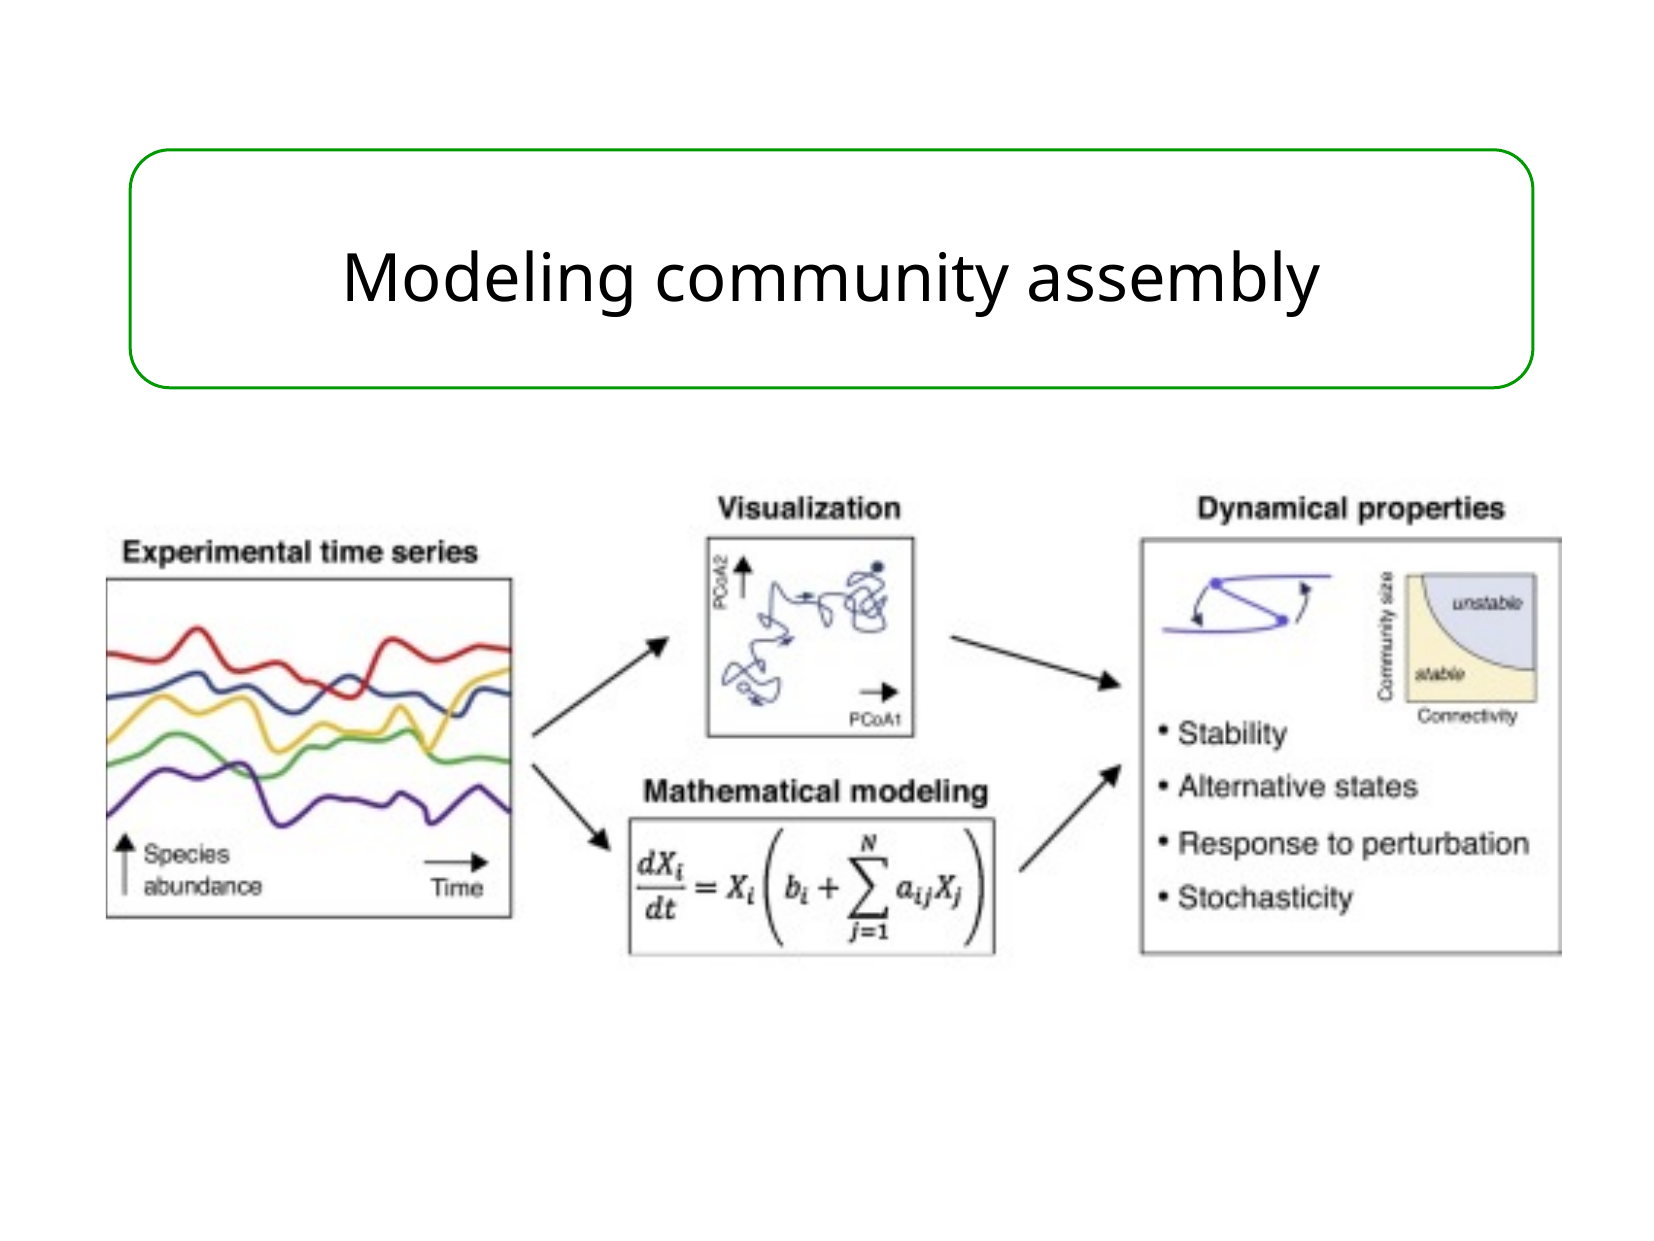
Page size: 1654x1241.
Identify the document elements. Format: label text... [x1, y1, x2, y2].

text_box Modeling community assembly [130, 149, 1533, 388]
picture [105, 473, 1562, 978]
